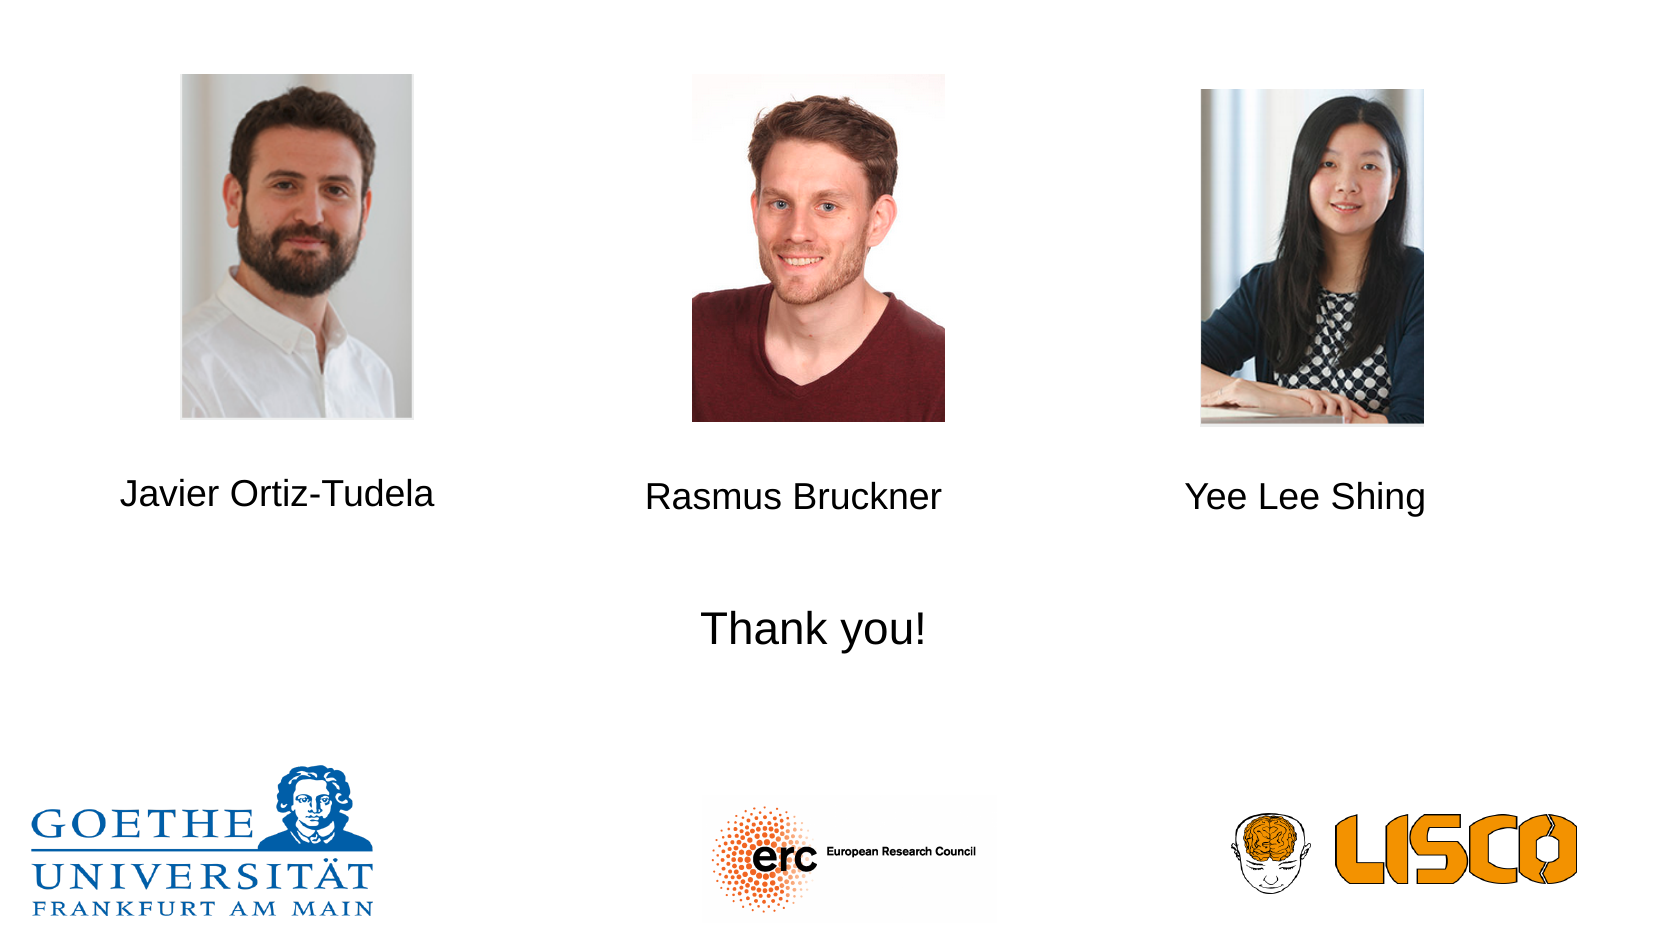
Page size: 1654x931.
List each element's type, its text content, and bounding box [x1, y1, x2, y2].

picture [180, 74, 414, 421]
picture [1200, 89, 1424, 427]
text_box Rasmus Bruckner [630, 468, 1006, 526]
picture [690, 74, 949, 426]
text_box Yee Lee Shing [1169, 468, 1545, 526]
picture [1335, 814, 1577, 884]
picture [702, 795, 997, 923]
text_box Thank you! [33, 36, 1594, 663]
text_box Javier Ortiz-Tudela [105, 465, 481, 522]
picture [31, 765, 373, 916]
picture [1231, 813, 1311, 894]
